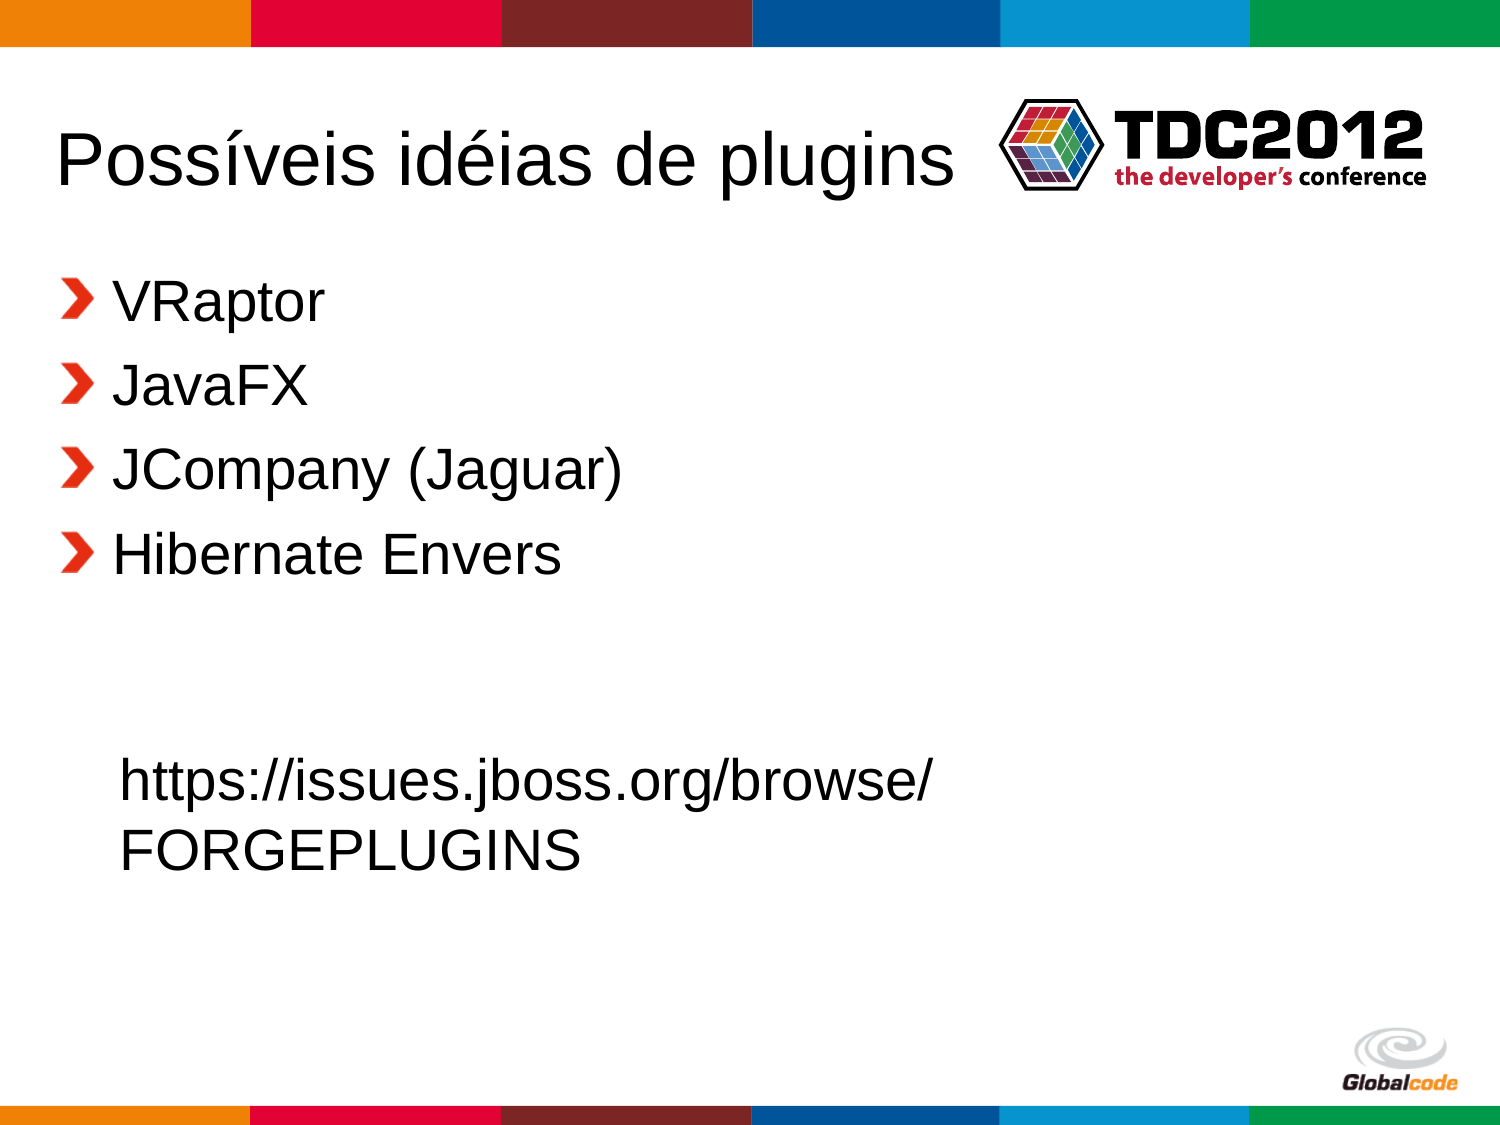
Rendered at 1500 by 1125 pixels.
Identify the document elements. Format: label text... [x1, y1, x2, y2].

title Possíveis idéias de plugins [41, 57, 975, 254]
picture [1340, 999, 1459, 1105]
list VRaptor JavaFX JCompany (Jaguar) Hibernate Envers [41, 255, 1459, 998]
text_box https://issues.jboss.org/browse/FORGEPLUGINS [105, 735, 1411, 820]
